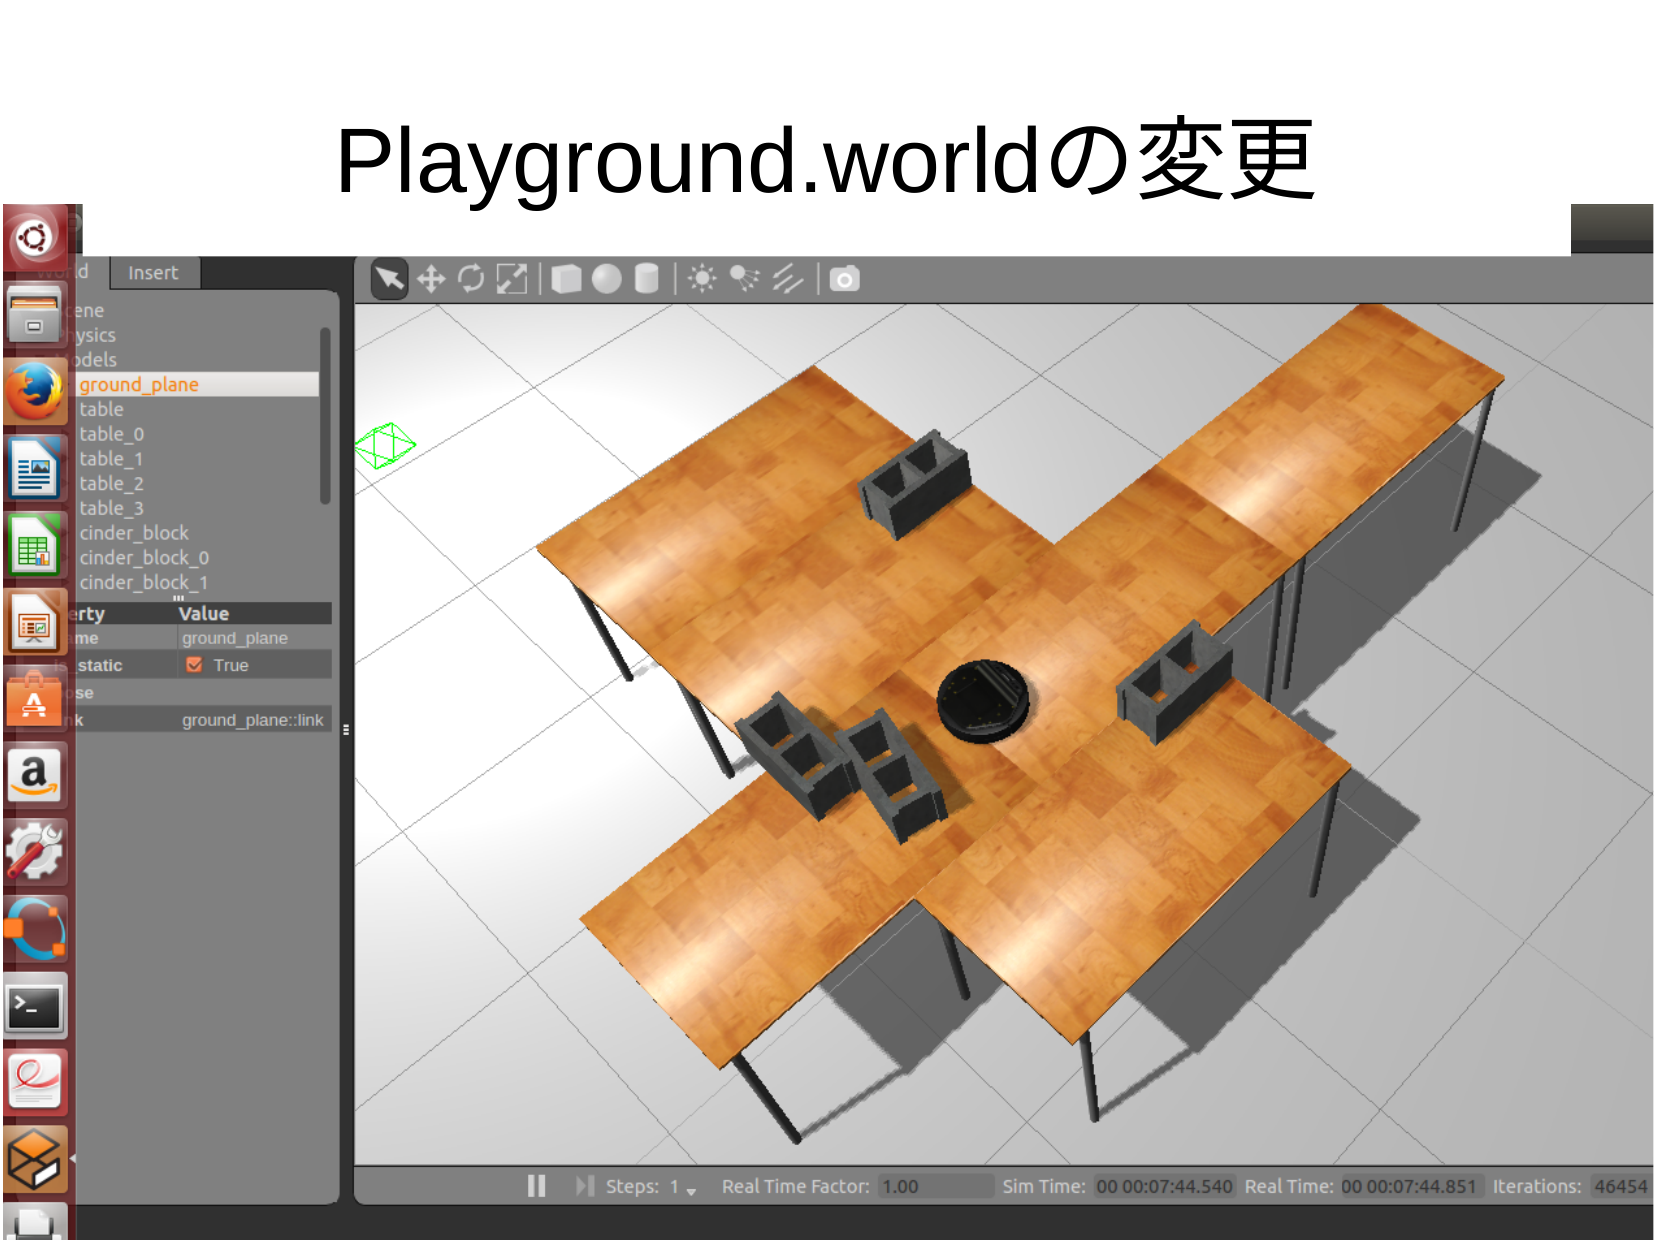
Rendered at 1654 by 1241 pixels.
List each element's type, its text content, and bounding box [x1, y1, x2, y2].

picture [3, 204, 1654, 1240]
title Playground.worldの変更 [82, 49, 1571, 257]
